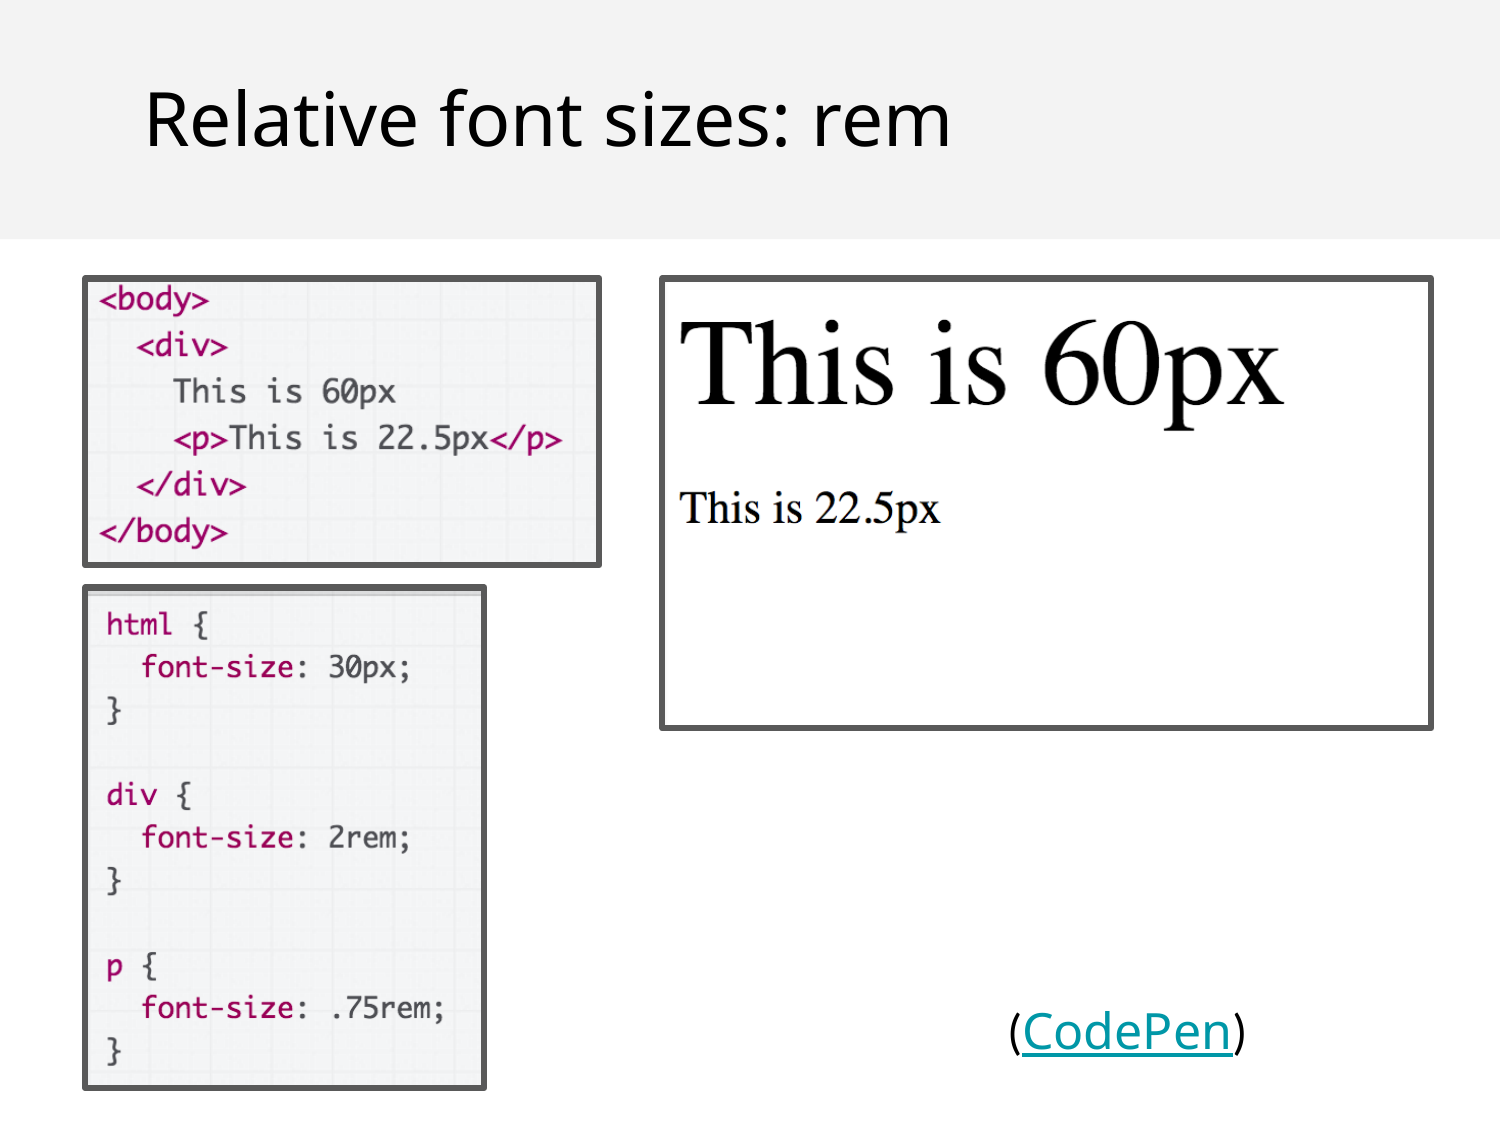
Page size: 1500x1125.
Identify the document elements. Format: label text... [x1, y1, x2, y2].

title Relative font sizes: rem [128, 56, 1372, 183]
picture [88, 281, 597, 562]
picture [665, 281, 1428, 726]
text_box (CodePen) [992, 942, 1473, 1125]
picture [88, 590, 482, 1085]
